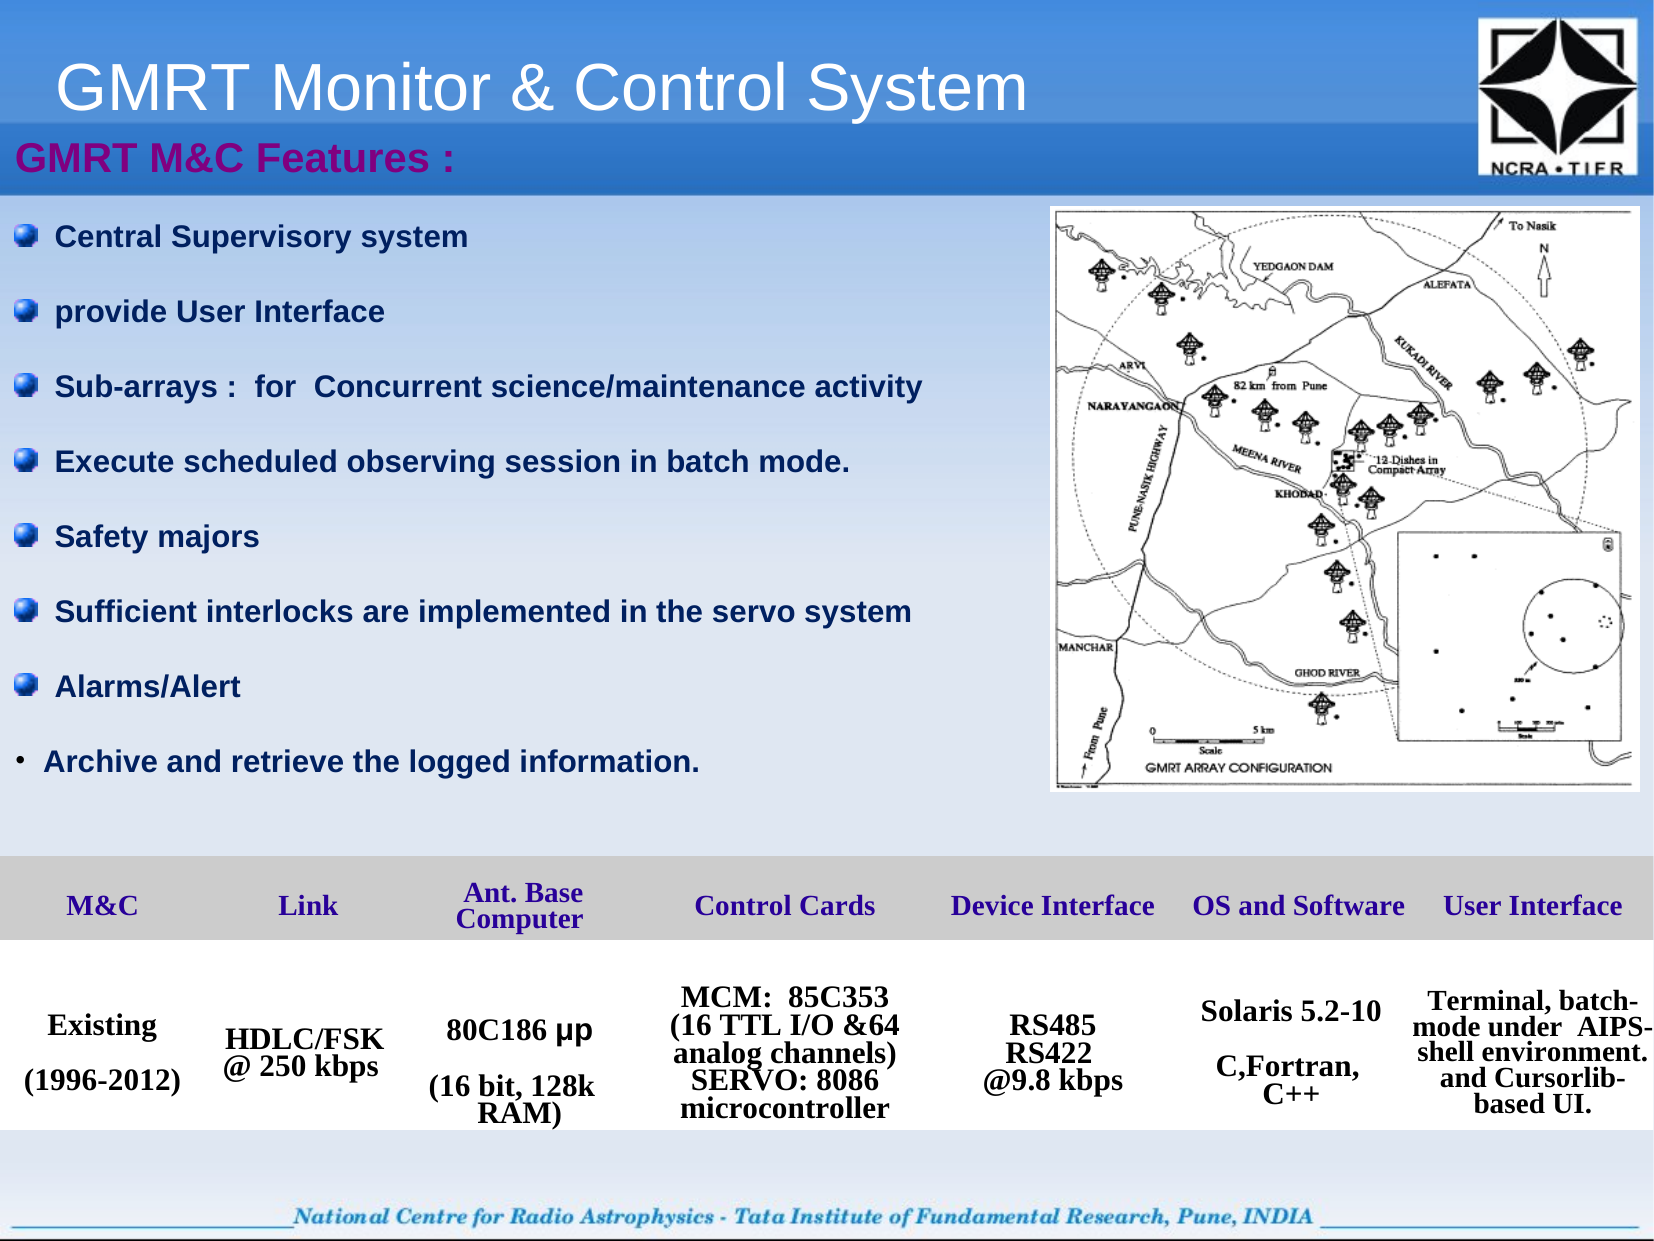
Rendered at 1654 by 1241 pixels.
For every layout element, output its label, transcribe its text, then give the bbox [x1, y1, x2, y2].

picture [14, 673, 38, 696]
table_header Link [205, 856, 404, 940]
table_cell MCM: 85C353 (16 TTL I/O &64 analog channels) SERVO: 8086 microcontroller [635, 940, 935, 1130]
picture [14, 598, 38, 622]
table_header Device Interface [935, 856, 1171, 940]
picture [0, 1130, 1654, 1241]
text_box GMRT Monitor & Control System [40, 36, 1391, 179]
table_cell RS485 RS422 @9.8 kbps [935, 940, 1171, 1130]
table_cell 80C186 μp (16 bit, 128k RAM) [404, 940, 635, 1130]
table_header Control Cards [635, 856, 935, 940]
picture [14, 224, 38, 247]
table_header OS and Software [1171, 856, 1412, 940]
picture [14, 448, 38, 472]
table_header User Interface [1412, 856, 1654, 940]
picture [14, 523, 38, 547]
picture [14, 299, 38, 322]
table_cell HDLC/FSK @ 250 kbps [205, 940, 404, 1130]
picture [0, 0, 1654, 856]
table_cell Solaris 5.2-10 C,Fortran, C++ [1171, 940, 1412, 1130]
table_cell Terminal, batch-mode under AIPS-shell environment. and Cursorlib-based UI. [1412, 940, 1654, 1130]
table_header M&C [0, 856, 205, 940]
table_header Ant. Base Computer [404, 856, 635, 940]
picture [14, 373, 38, 397]
text_box GMRT M&C Features : Central Supervisory system provide User Interface Sub-arrays : for Concurrent science/maintenance activity Execute scheduled observing session in batch mode. Safety majors Sufficient interlocks are implemented in the servo system Alarms/Alert Archive and retrieve the logged information. [0, 78, 1111, 779]
table_cell Existing (1996-2012) [0, 940, 205, 1130]
